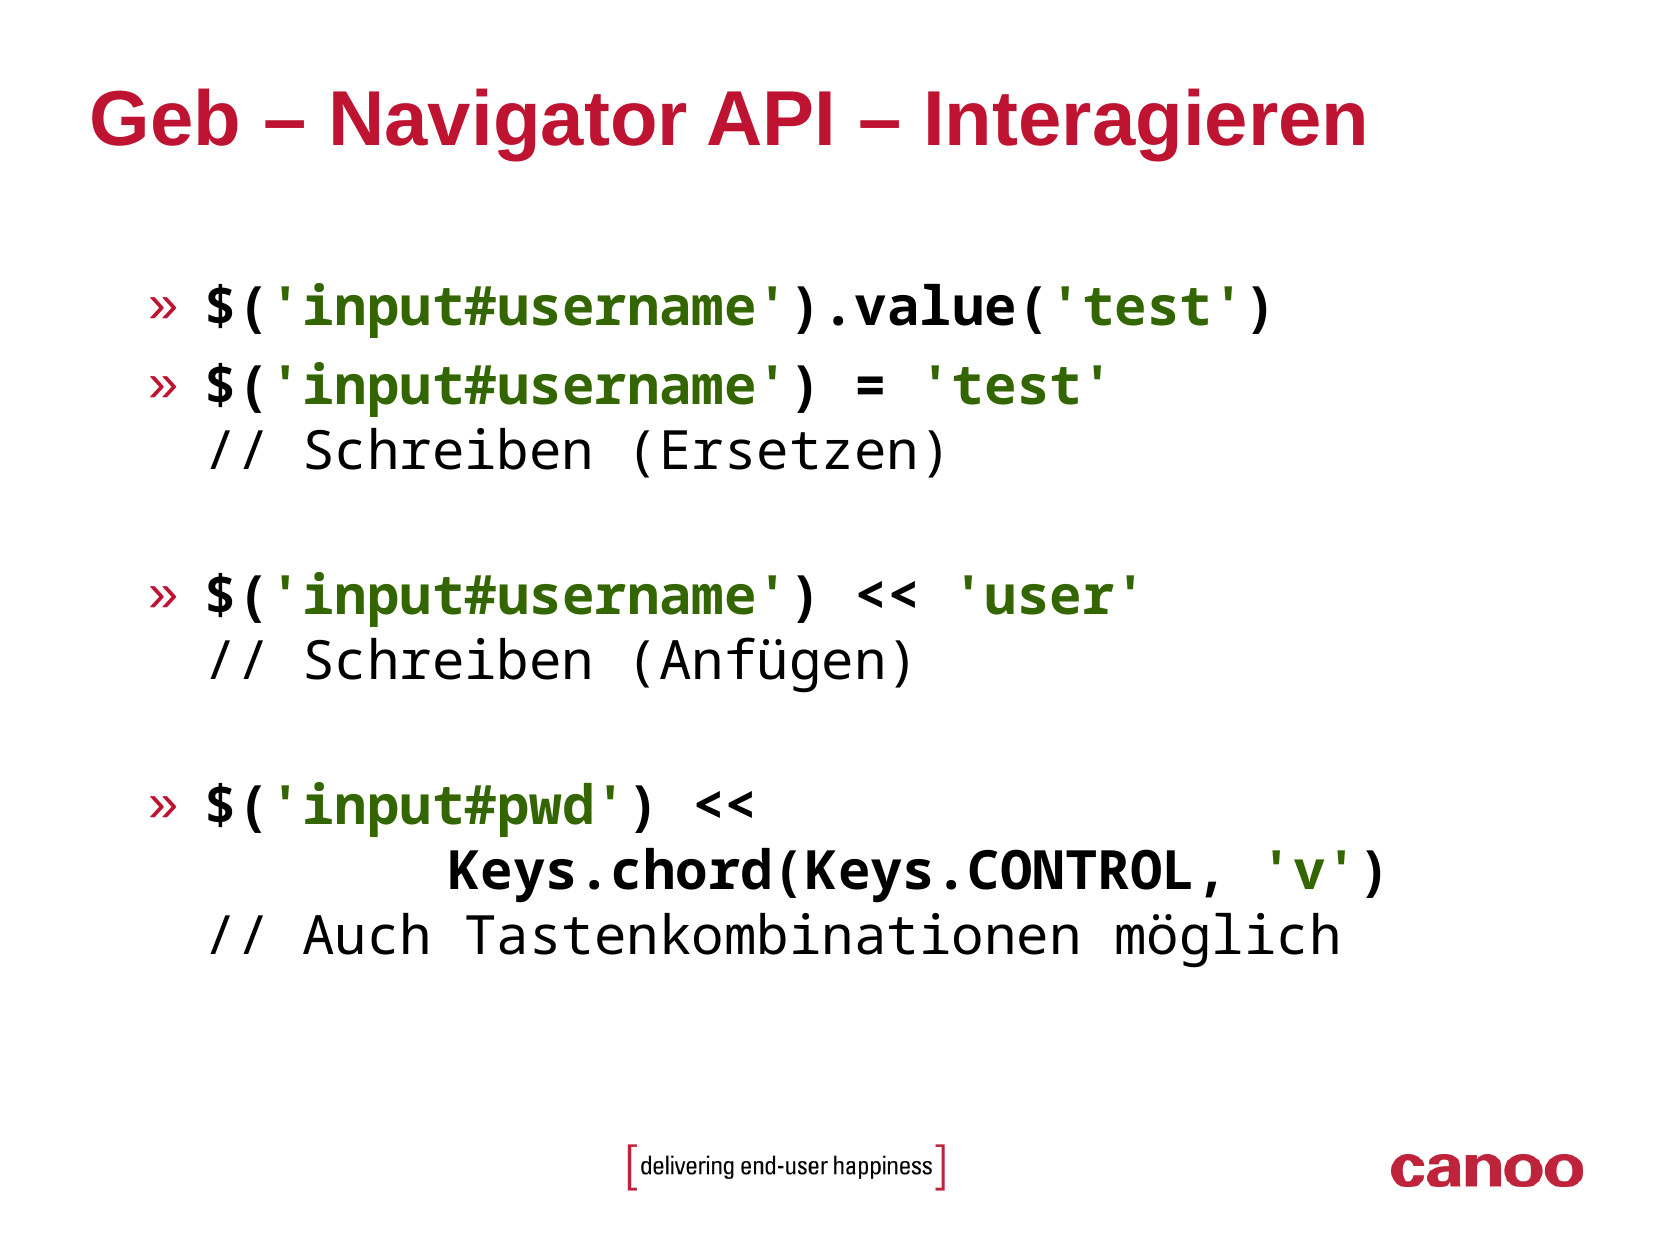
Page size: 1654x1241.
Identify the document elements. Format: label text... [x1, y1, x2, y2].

title Geb – Navigator API – Interagieren [75, 60, 1591, 181]
picture [1546, 1154, 1583, 1187]
list $('input#username').value('test') $('input#username') = 'test' // Schreiben (Ersetzen) $('input#username') << 'user' // Schreiben (Anfügen) $('input#pwd') << Keys.chord(Keys.CONTROL, 'v') // Auch Tastenkombinationen möglich [134, 263, 1546, 1201]
